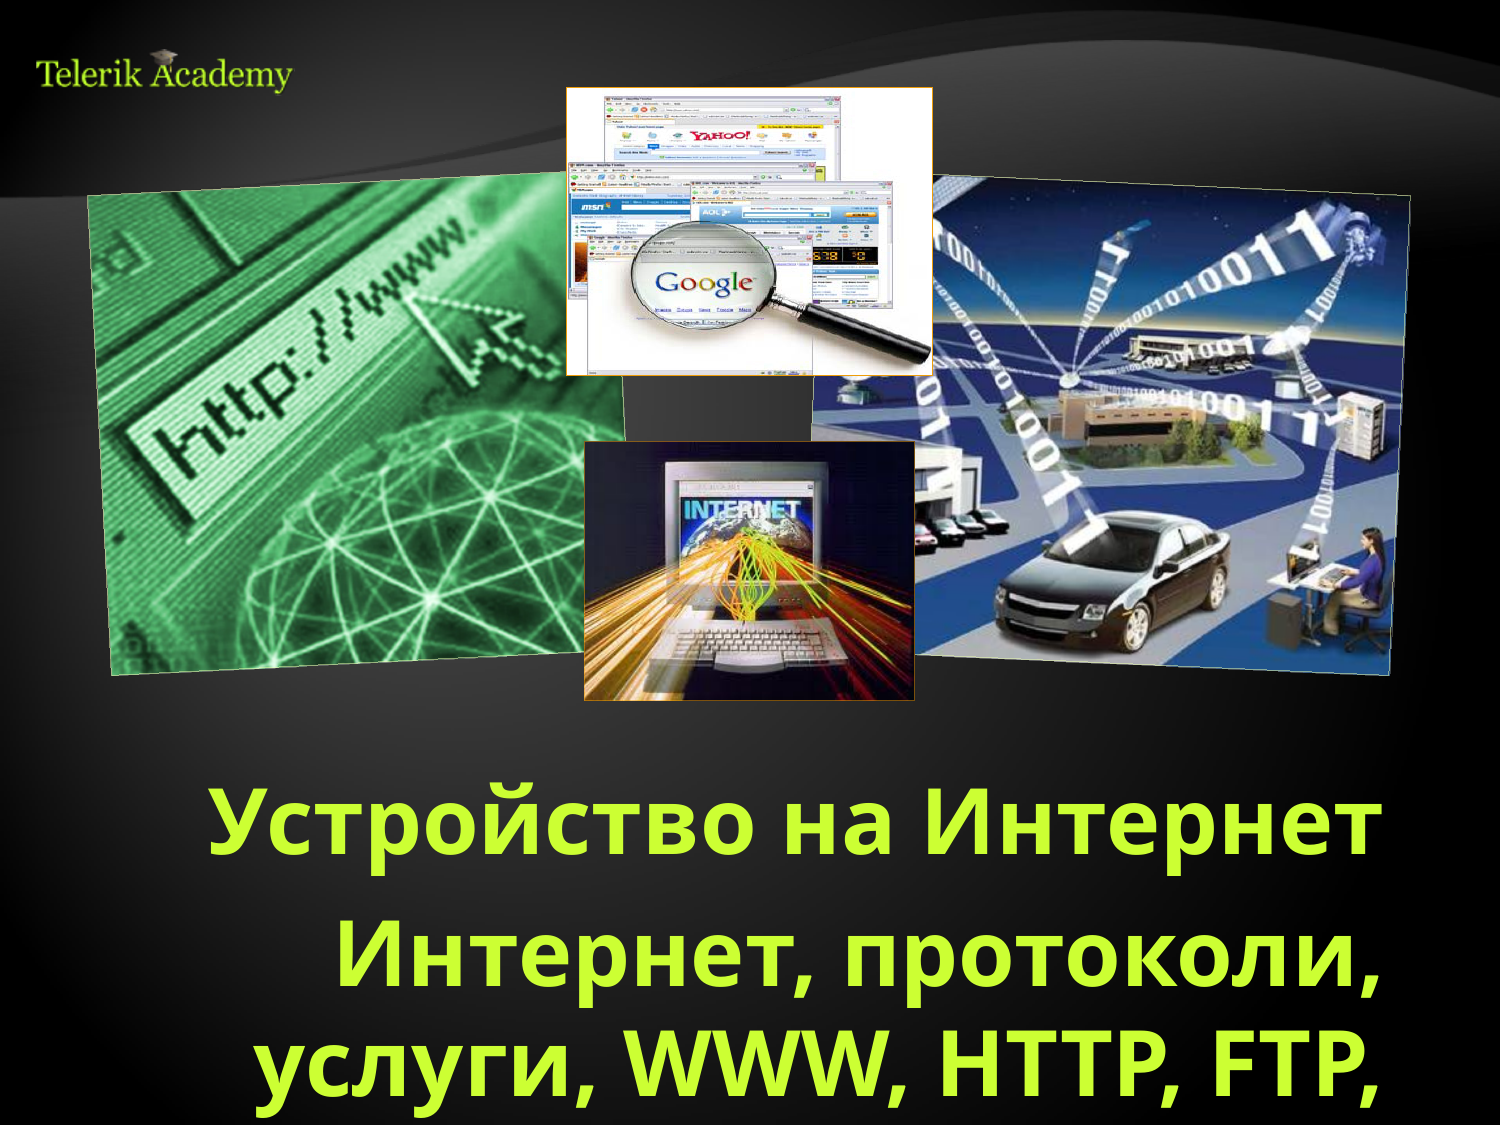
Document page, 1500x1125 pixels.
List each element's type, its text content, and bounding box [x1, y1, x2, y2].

picture [0, 0, 1500, 1125]
subtitle Интернет, протоколи, услуги, WWW, HTTP, FTP, SMTP, POP3, IMAP, WebDAV, IP, DNS, … [99, 887, 1400, 1056]
title Устройство на Интернет [99, 755, 1400, 868]
